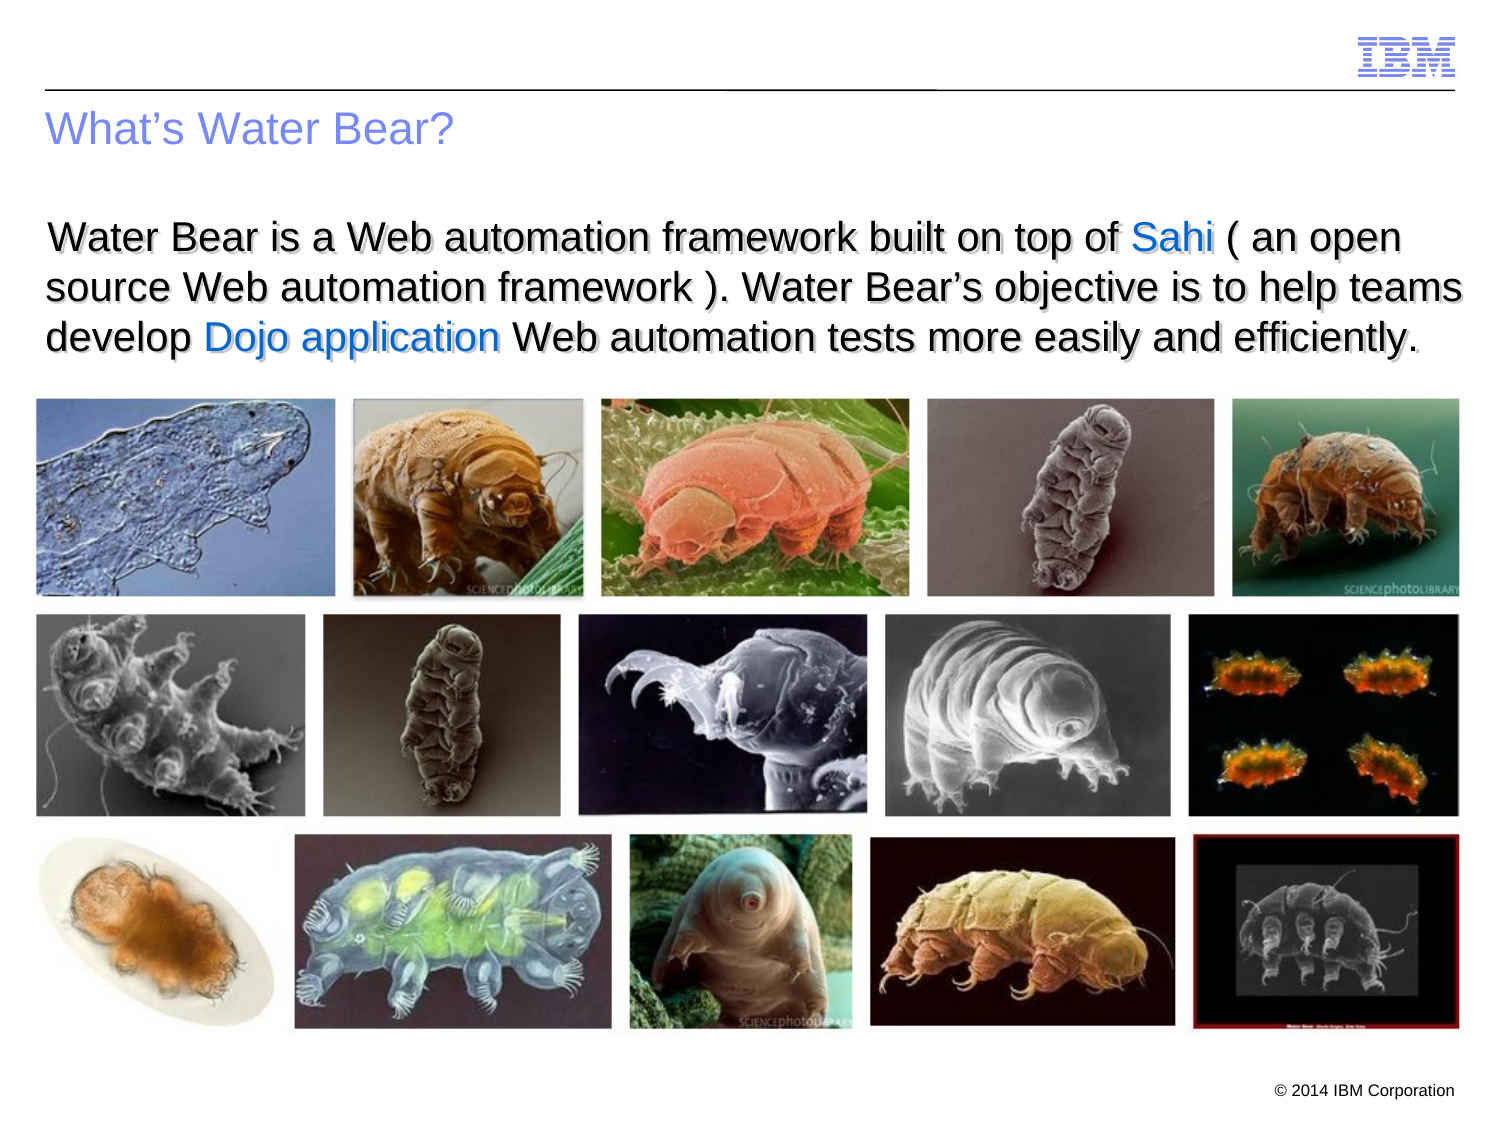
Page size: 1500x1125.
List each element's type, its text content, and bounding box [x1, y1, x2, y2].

title What’s Water Bear? [29, 97, 1455, 202]
picture [32, 433, 1467, 1036]
list Water Bear is a Web automation framework built on top of Sahi ( an open source Web automation framework ). Water Bear’s objective is to help teams develop Dojo application Web automation tests more easily and efficiently. [0, 202, 1500, 433]
picture [1358, 37, 1455, 77]
